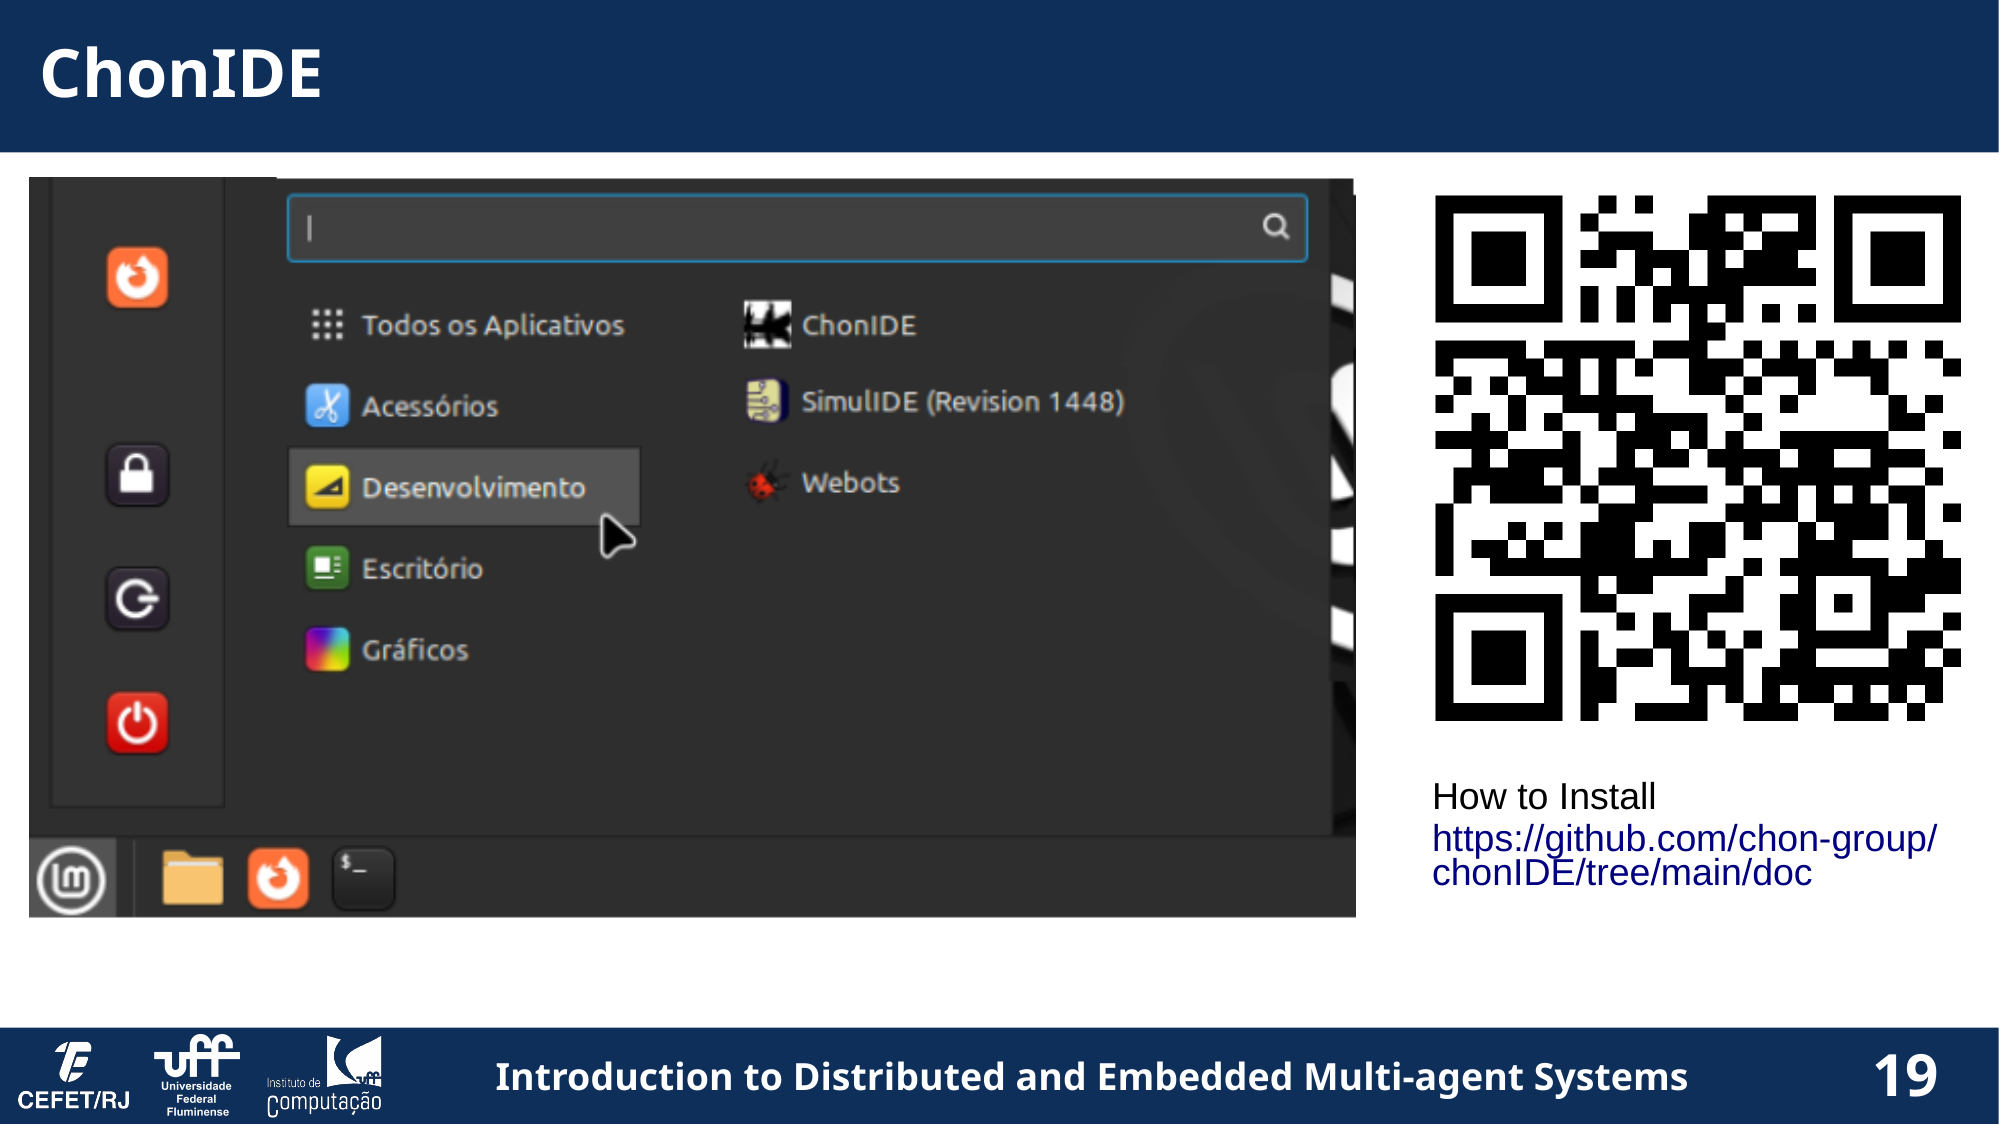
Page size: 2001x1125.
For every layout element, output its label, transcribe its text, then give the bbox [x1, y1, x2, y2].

text_box ChonIDE [25, 23, 1684, 443]
text_box How to Installhttps://github.com/chon-group/chonIDE/tree/main/doc [1417, 767, 1961, 975]
picture [29, 443, 1356, 926]
picture [18, 1021, 129, 1125]
picture [153, 1033, 241, 1121]
picture [1417, 177, 1979, 739]
picture [265, 1033, 383, 1118]
